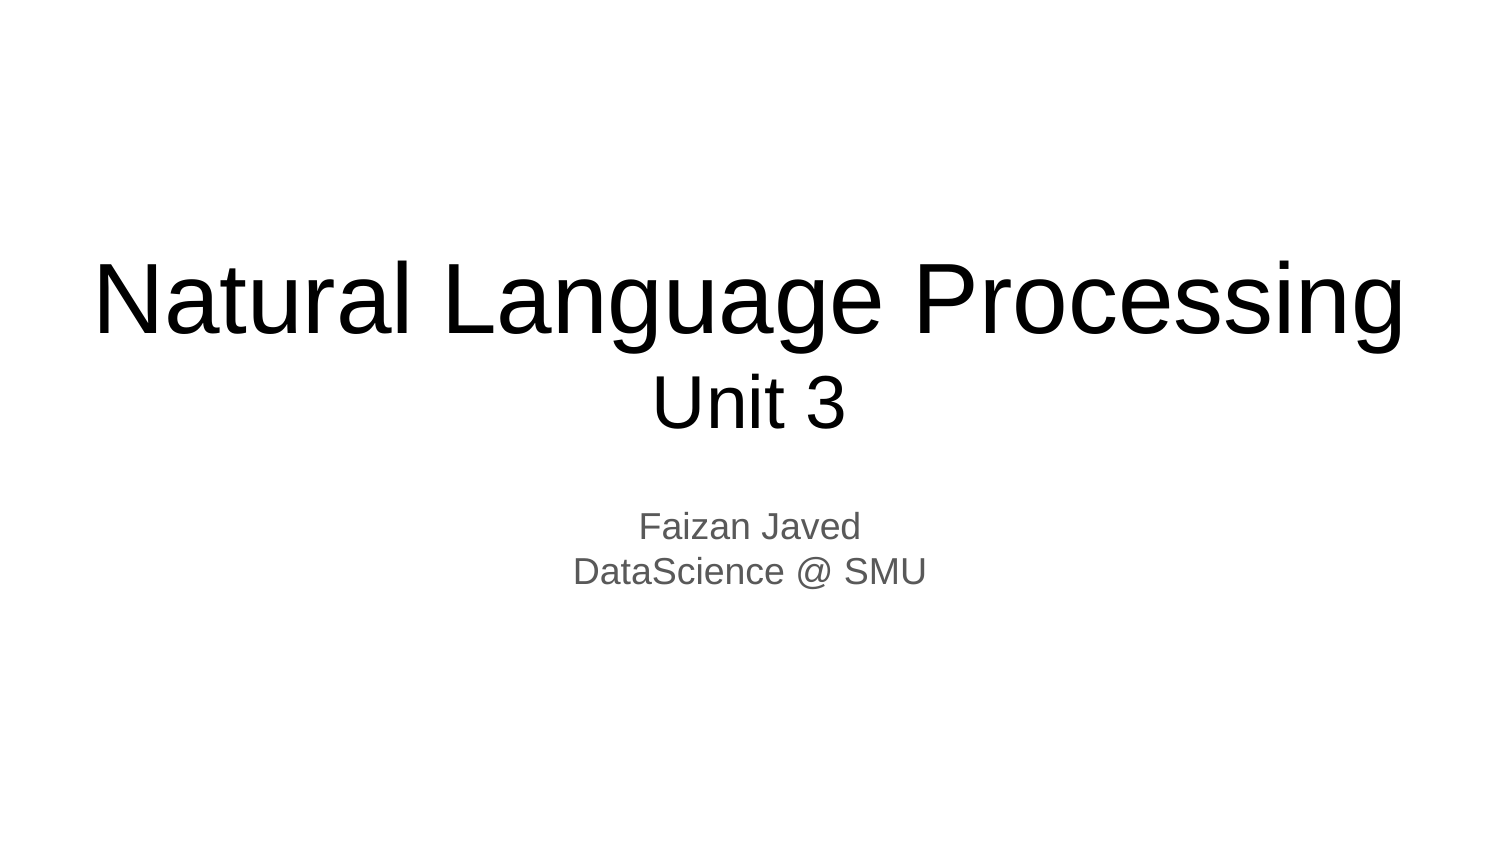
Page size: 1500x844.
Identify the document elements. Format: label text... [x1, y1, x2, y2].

subtitle Faizan Javed DataScience @ SMU [51, 486, 1449, 617]
title Natural Language Processing Unit 3 [51, 122, 1449, 459]
